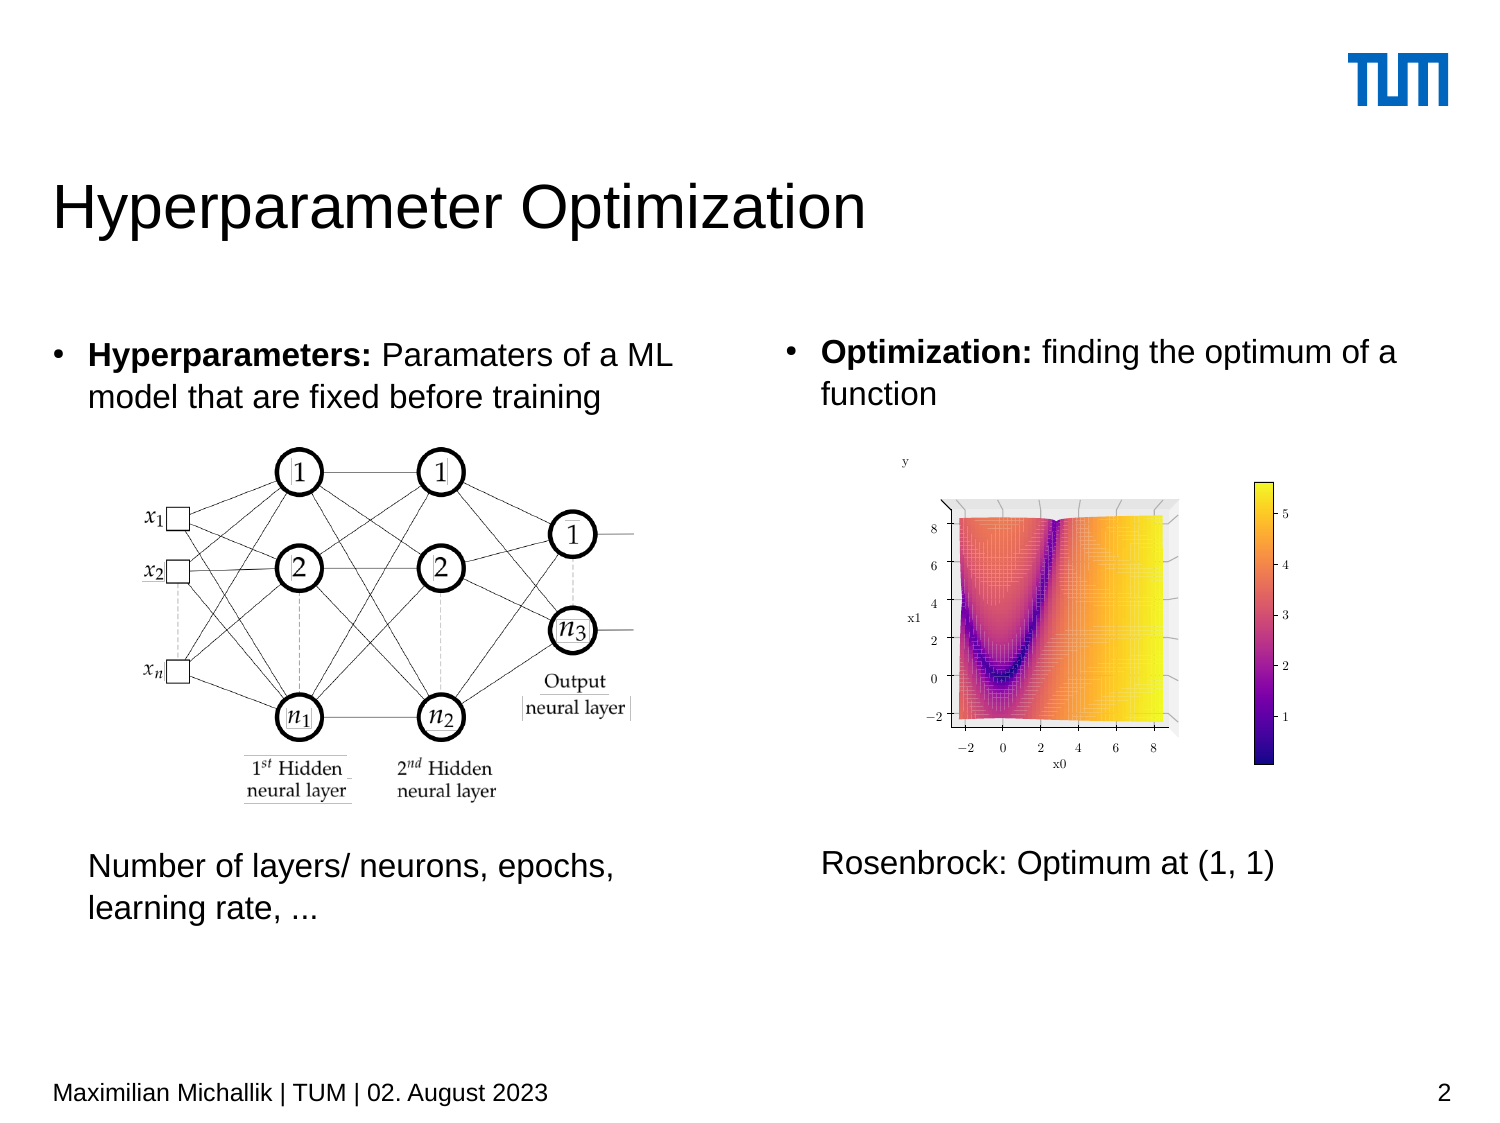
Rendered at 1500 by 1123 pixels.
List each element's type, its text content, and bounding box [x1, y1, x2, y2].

picture [869, 437, 1300, 810]
list Optimization: finding the optimum of a function Rosenbrock: Optimum at (1, 1) [785, 327, 1489, 993]
title Hyperparameter Optimization [52, 171, 1453, 242]
picture [141, 447, 634, 804]
list Hyperparameters: Paramaters of a ML model that are fixed before training Number of layers/ neurons, epochs, learning rate, ... [52, 330, 756, 996]
